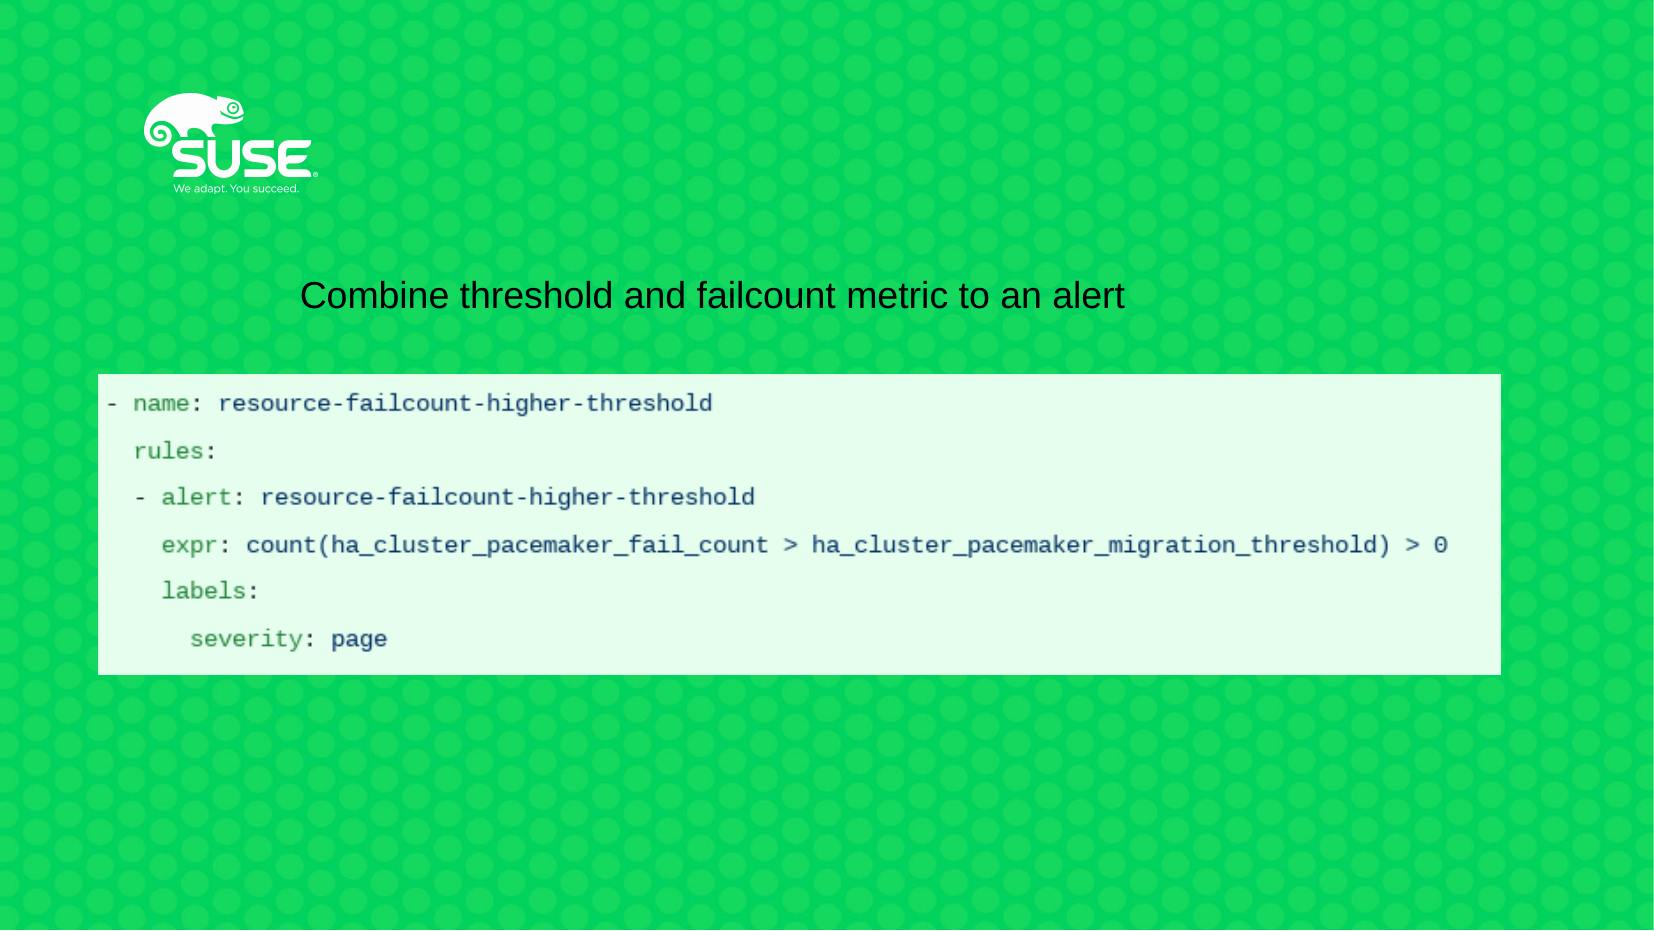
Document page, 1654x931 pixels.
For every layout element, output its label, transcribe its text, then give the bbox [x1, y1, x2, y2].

text_box Combine threshold and failcount metric to an alert [285, 267, 1516, 451]
picture [0, 0, 1654, 930]
